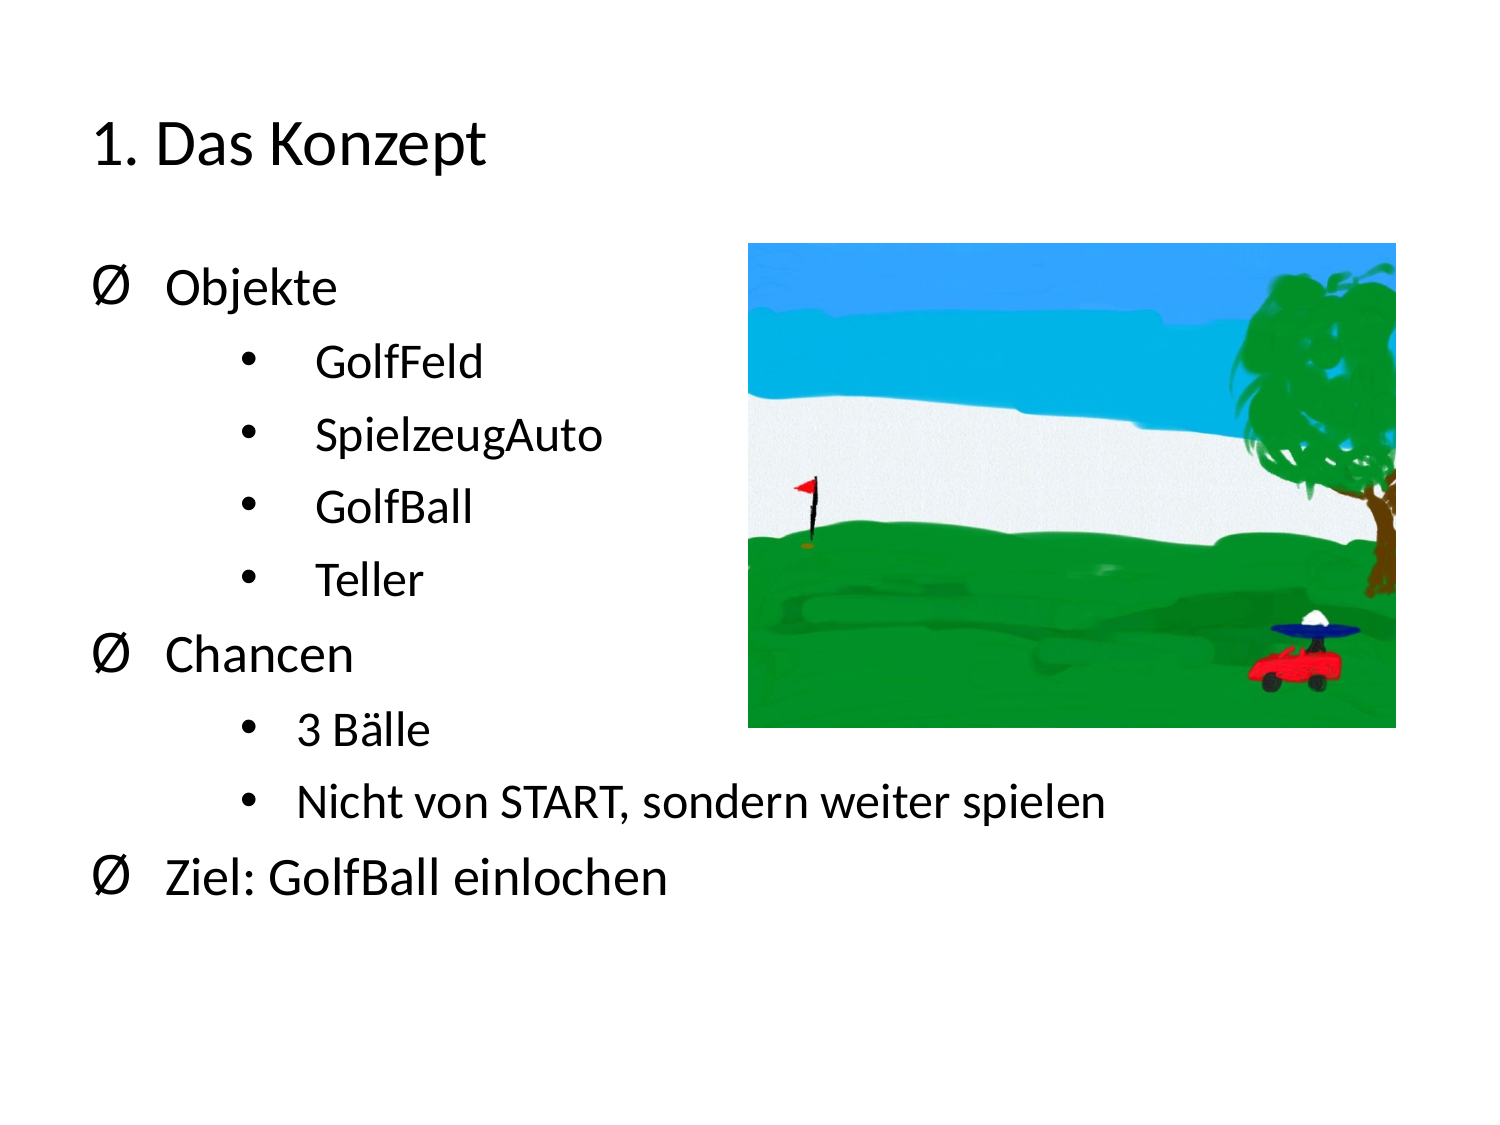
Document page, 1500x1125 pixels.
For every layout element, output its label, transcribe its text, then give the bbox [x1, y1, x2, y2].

list Objekte GolfFeld SpielzeugAuto GolfBall Teller Chancen 3 Bälle Nicht von START, sondern weiter spielen Ziel: GolfBall einlochen [75, 243, 1426, 1005]
picture [748, 243, 1396, 728]
title 1. Das Konzept [75, 45, 1426, 233]
